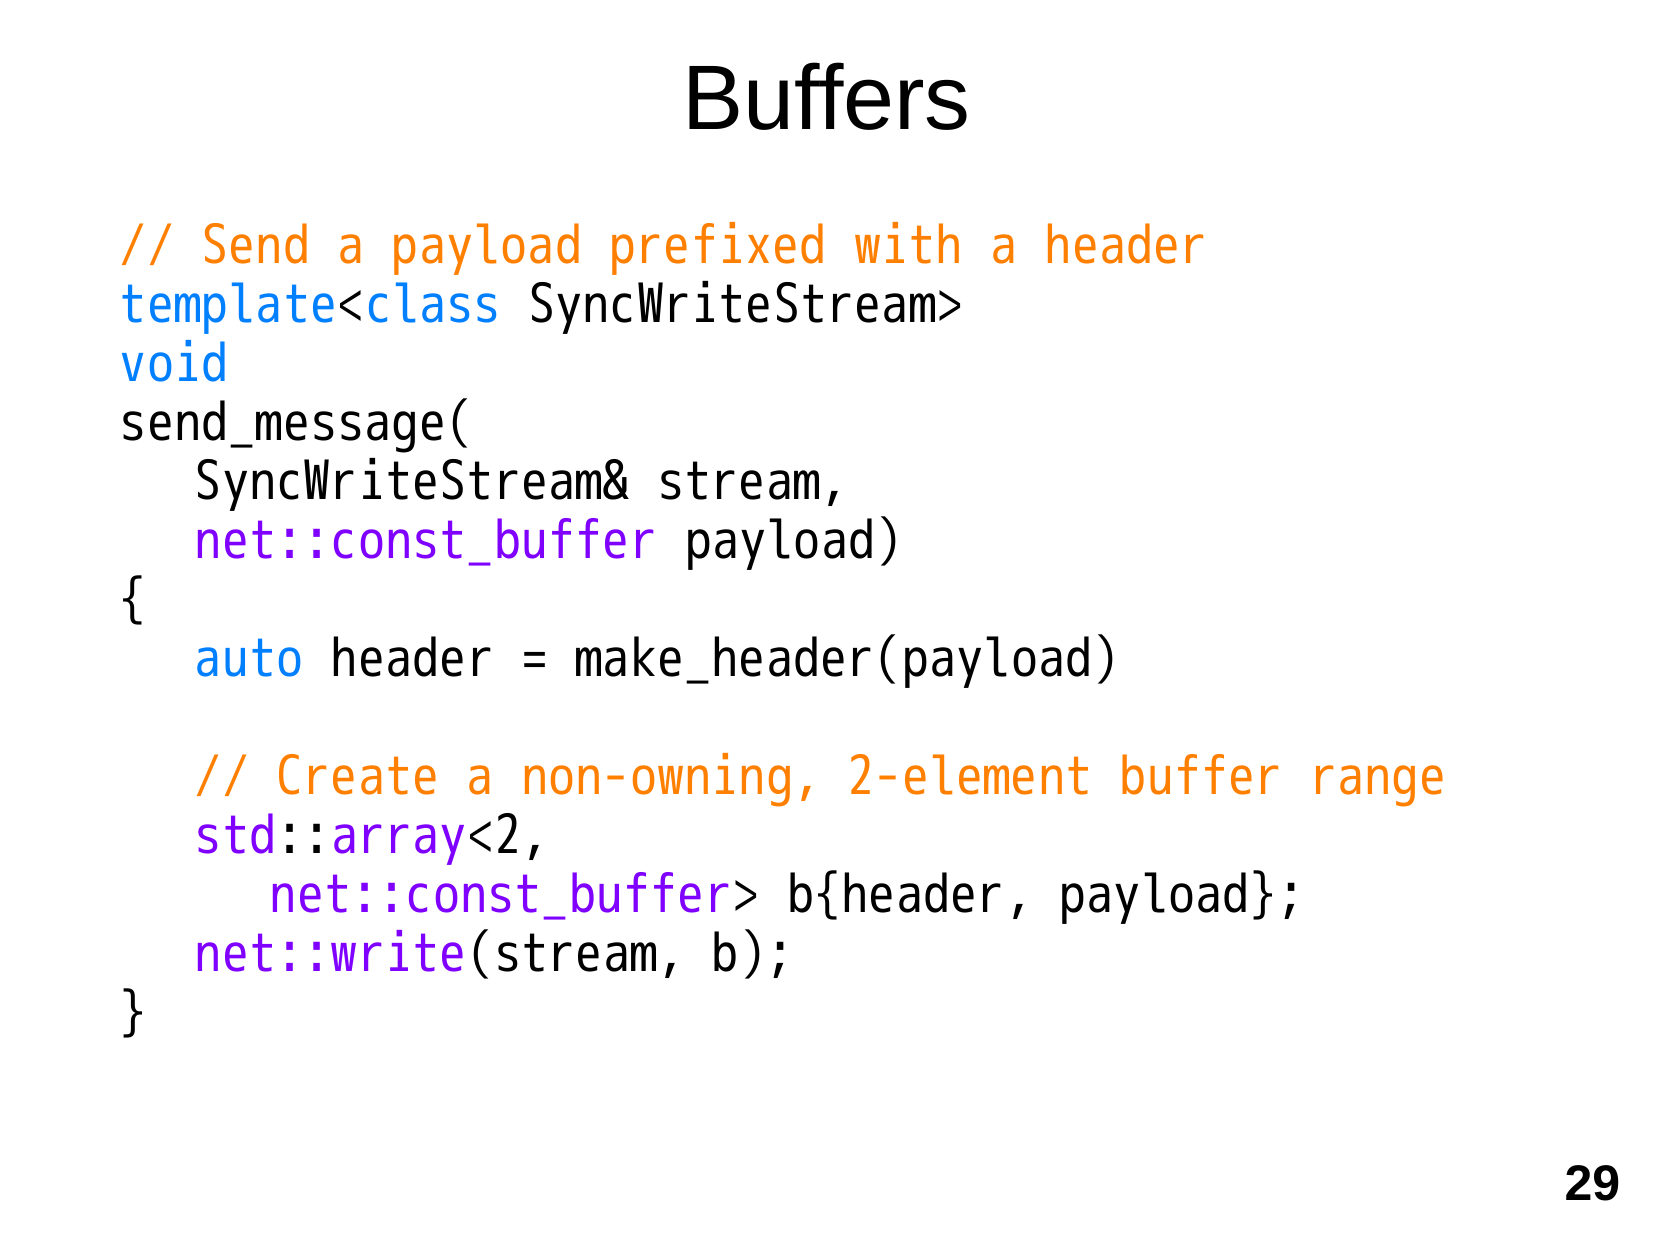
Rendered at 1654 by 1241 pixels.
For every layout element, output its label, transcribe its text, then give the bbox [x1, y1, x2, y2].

title Buffers [82, 15, 1571, 181]
text_box // Send a payload prefixed with a header template<class SyncWriteStream> void send_message( SyncWriteStream& stream, net::const_buffer payload) { auto header = make_header(payload) // Create a non-owning, 2-element buffer range std::array<2, net::const_buffer> b{header, payload}; net::write(stream, b); } [104, 210, 1575, 1045]
